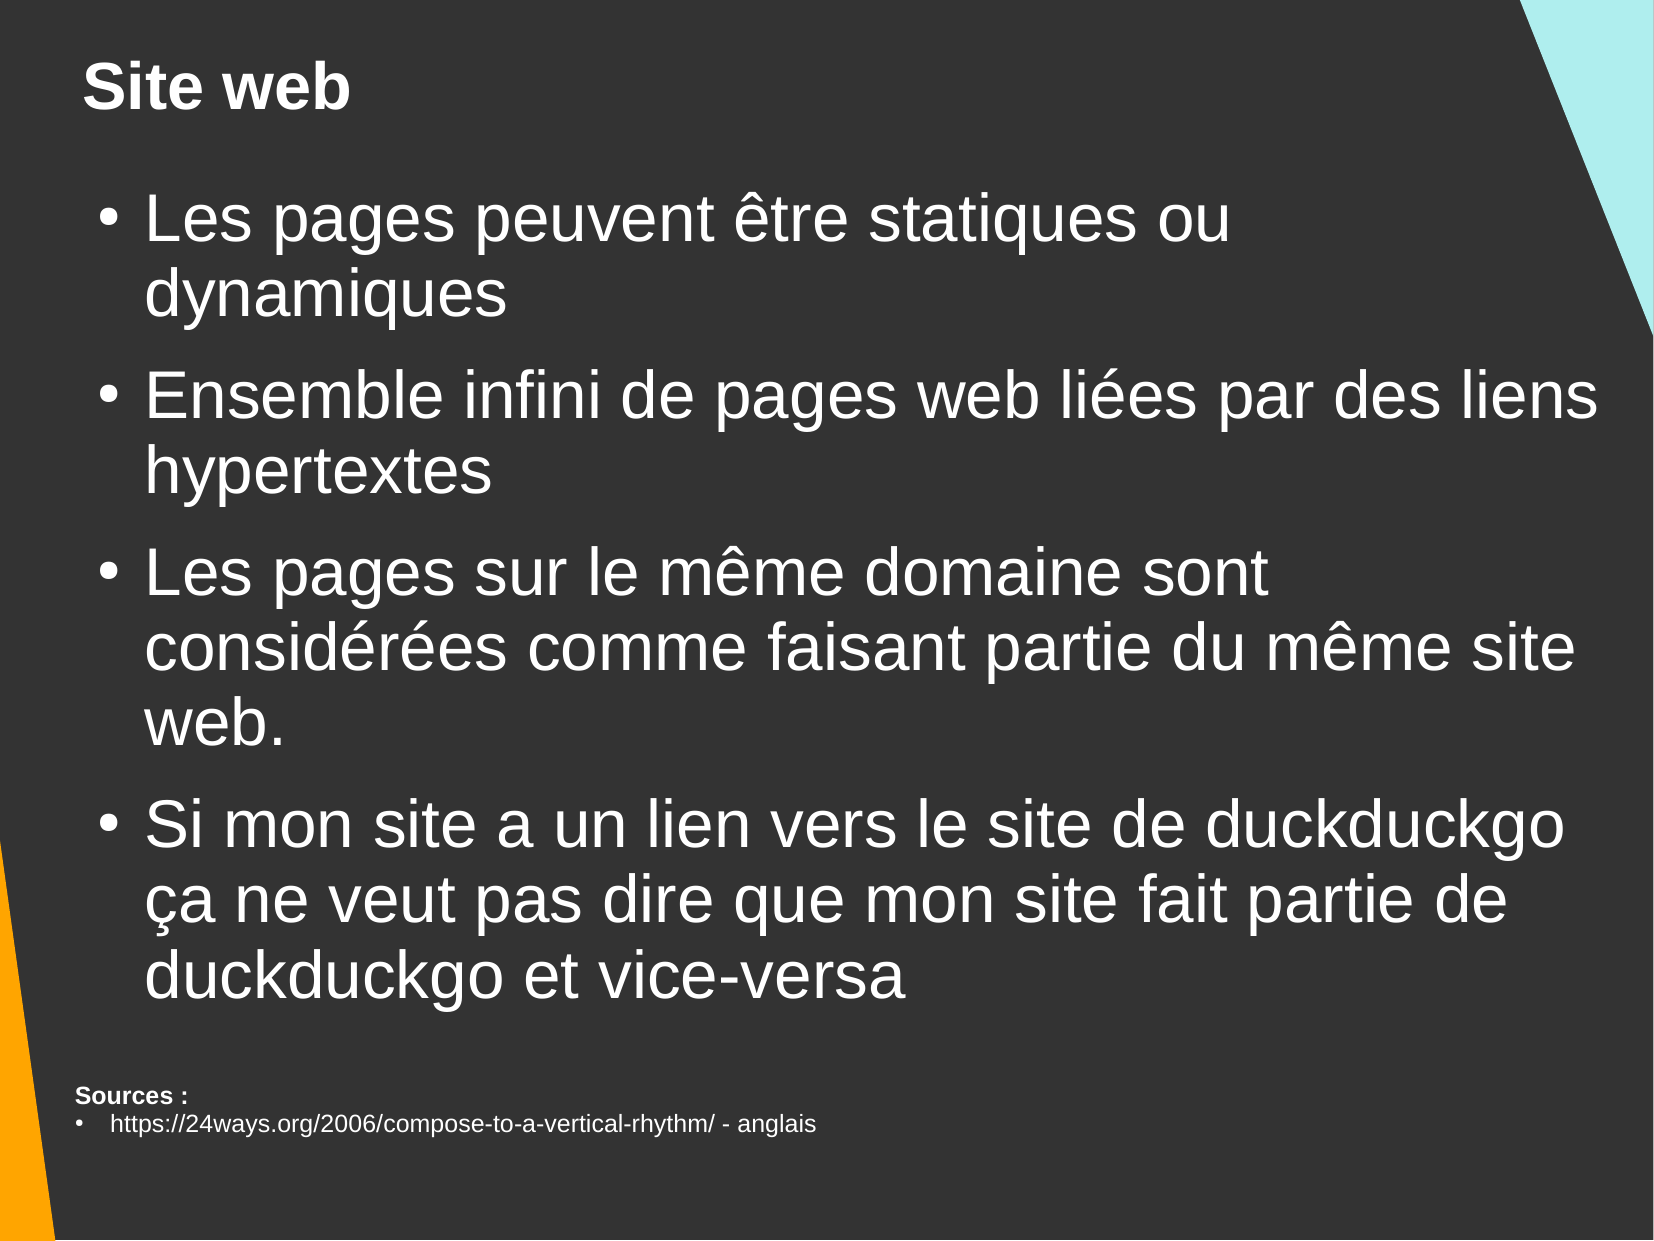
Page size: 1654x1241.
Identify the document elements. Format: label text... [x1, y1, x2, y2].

text_box Sources : https://24ways.org/2006/compose-to-a-vertical-rhythm/ - anglais [60, 1074, 1546, 1241]
text_box [0, 840, 56, 1241]
text_box [1519, 0, 1654, 338]
title Site web [82, 49, 1571, 152]
list Les pages peuvent être statiques ou dynamiques Ensemble infini de pages web liées par des liens hypertextes Les pages sur le même domaine sont considérées comme faisant partie du même site web. Si mon site a un lien vers le site de duckduckgo ça ne veut pas dire que mon site fait partie de duckduckgo et vice-versa [80, 180, 1605, 1016]
